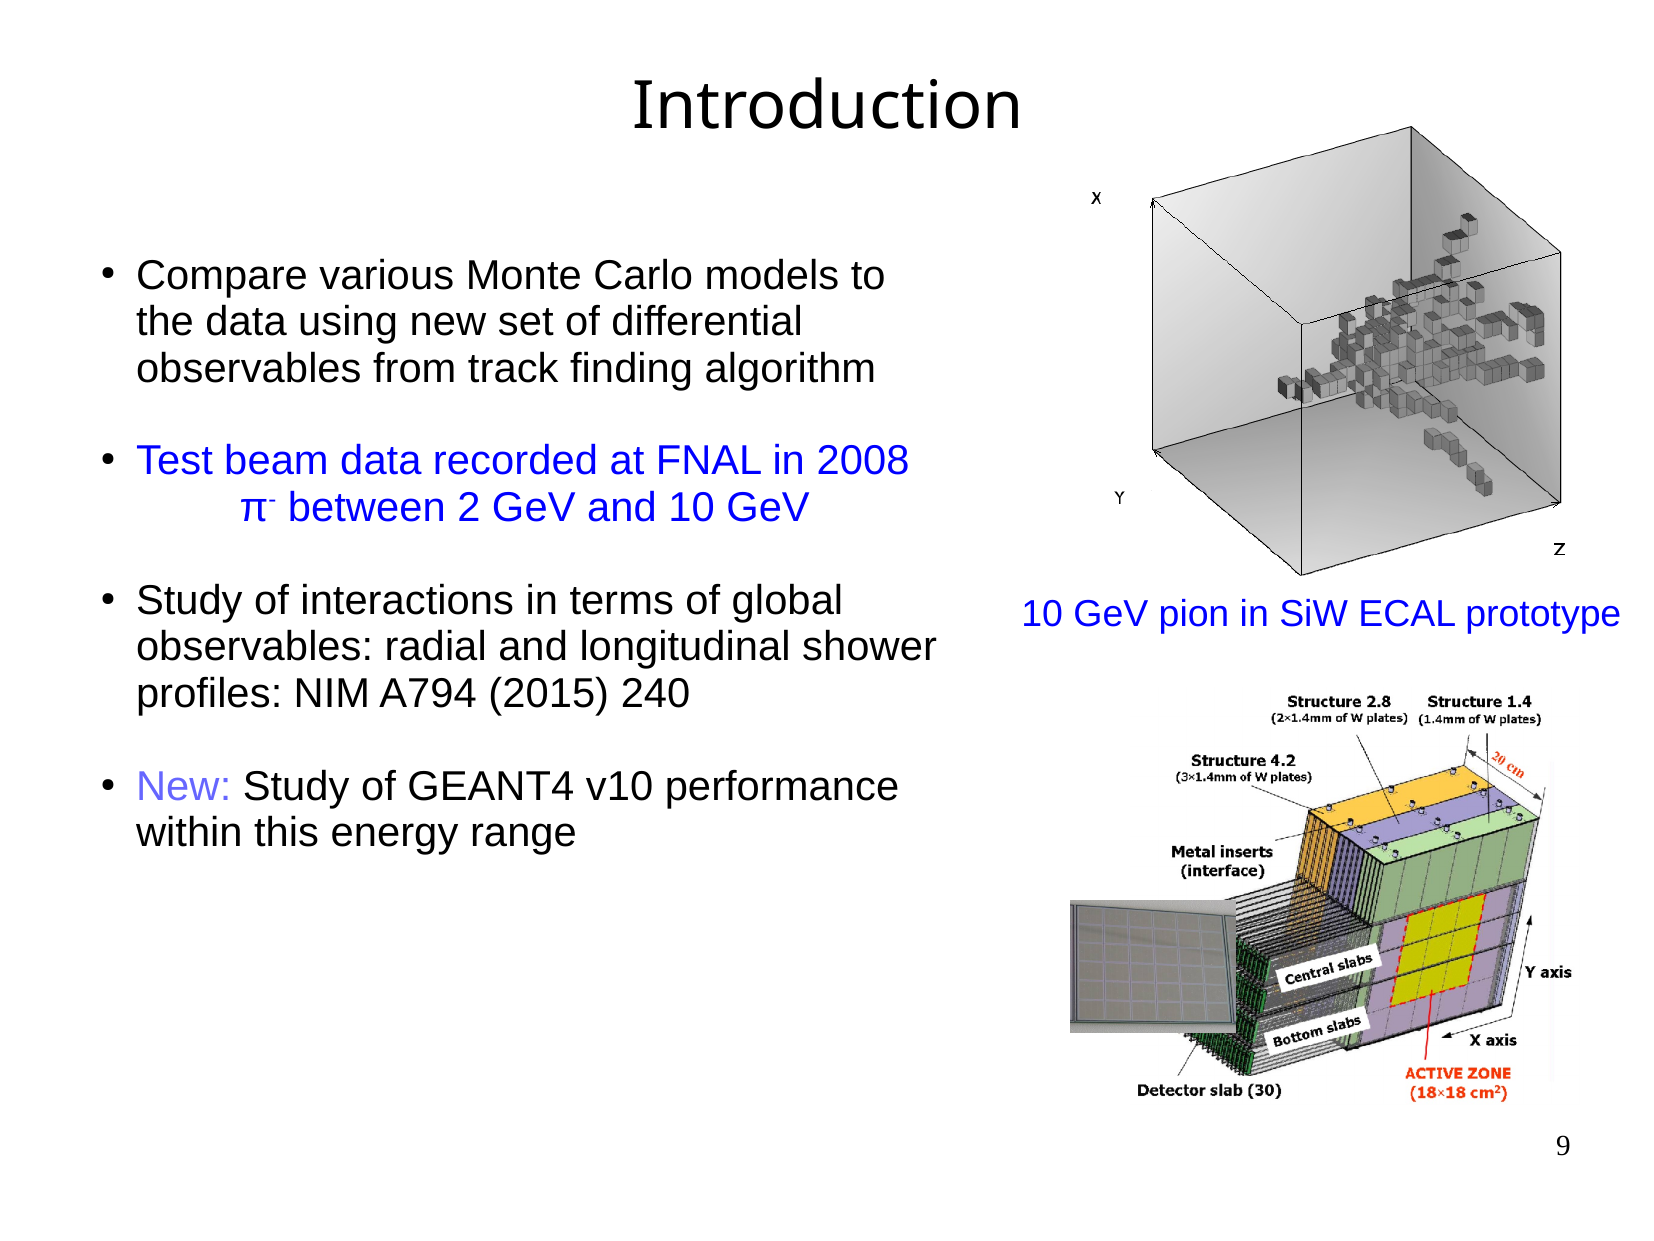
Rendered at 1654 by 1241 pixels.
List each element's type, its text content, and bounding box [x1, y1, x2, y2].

text_box Compare various Monte Carlo models to the data using new set of differential observables from track finding algorithm Test beam data recorded at FNAL in 2008 π- between 2 GeV and 10 GeV Study of interactions in terms of global observables: radial and longitudinal shower profiles: NIM A794 (2015) 240 New: Study of GEANT4 v10 performance within this energy range [85, 197, 962, 1141]
title Introduction [85, 52, 1571, 154]
picture [1070, 687, 1580, 1105]
text_box 10 GeV pion in SiW ECAL prototype [1006, 585, 1637, 647]
picture [1078, 114, 1591, 585]
